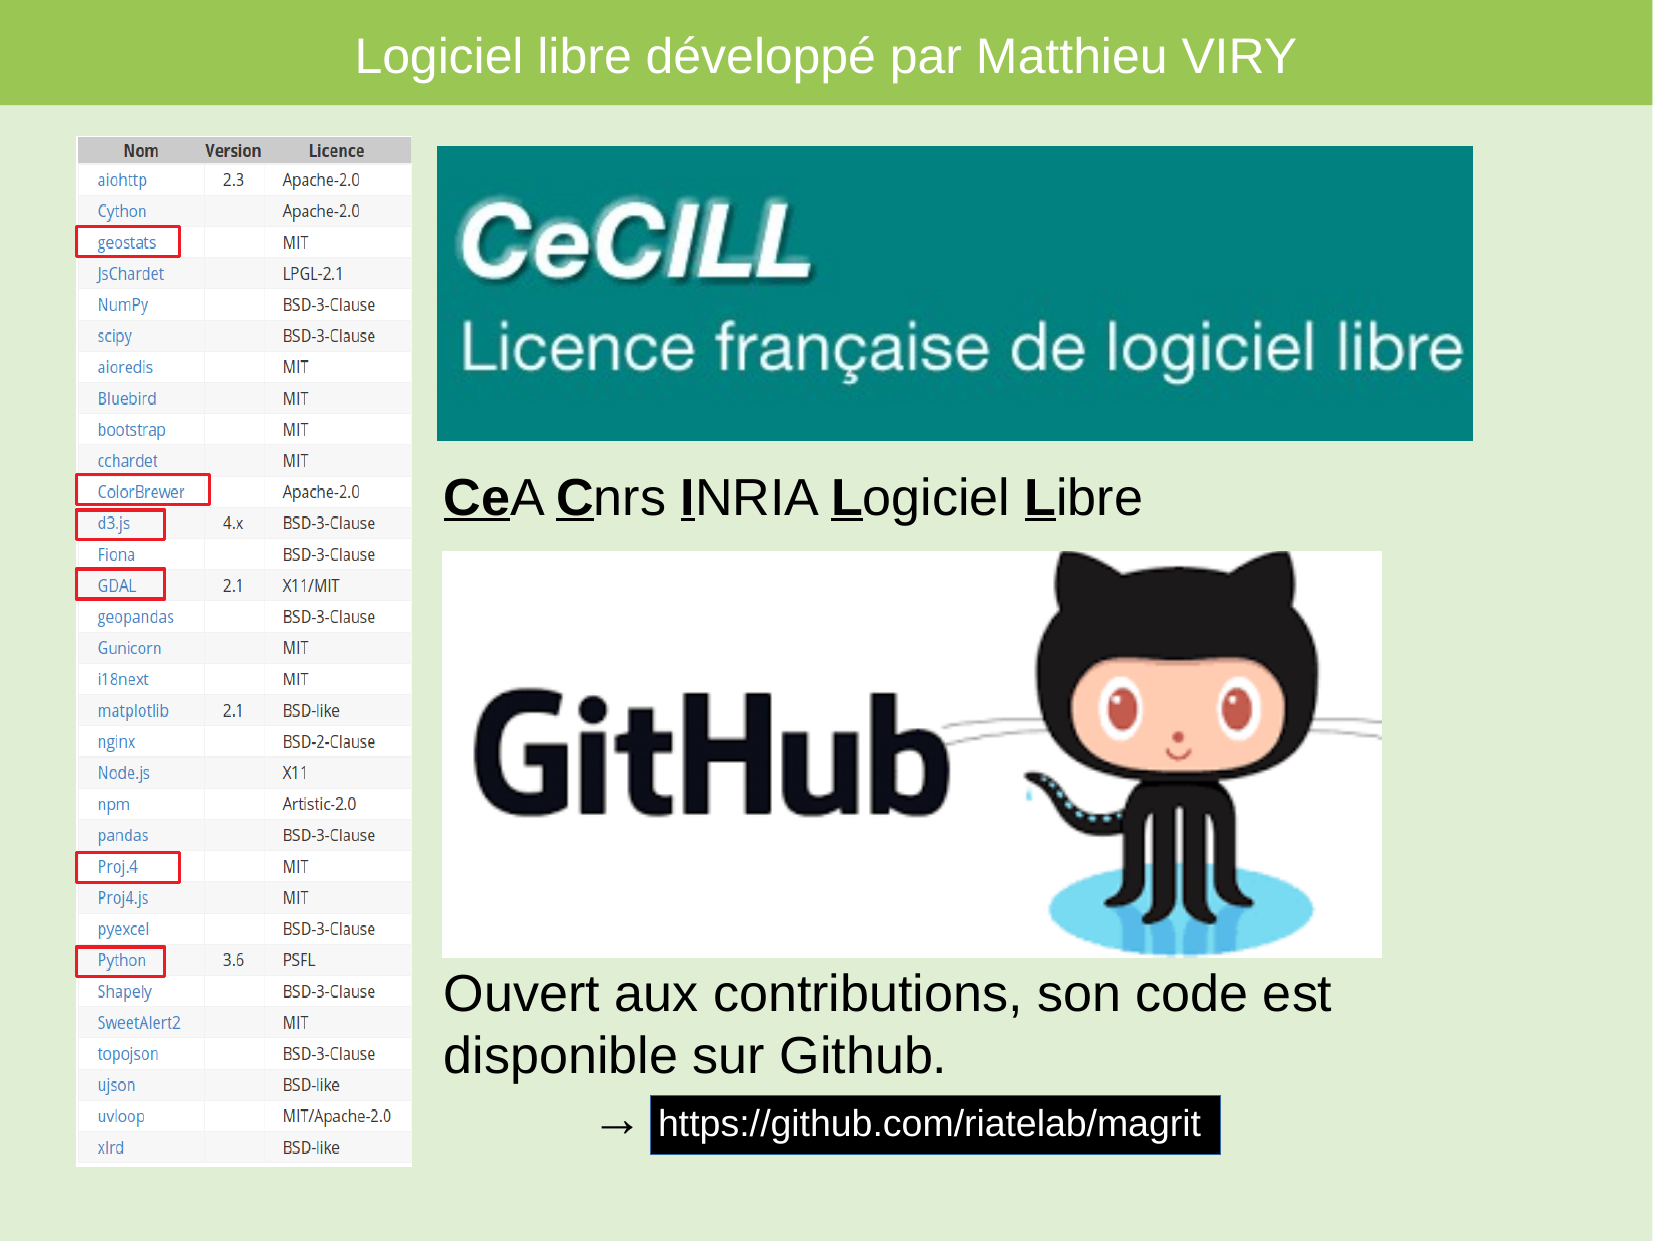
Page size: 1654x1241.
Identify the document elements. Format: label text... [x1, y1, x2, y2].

picture [78, 228, 178, 255]
picture [78, 854, 178, 881]
picture [437, 146, 1473, 441]
picture [78, 949, 163, 975]
picture [78, 571, 163, 597]
text_box [650, 1095, 1221, 1155]
picture [442, 551, 1382, 958]
picture [78, 512, 163, 538]
text_box Logiciel libre développé par Matthieu VIRY [82, 19, 1570, 88]
picture [76, 136, 412, 1167]
picture [78, 476, 208, 503]
text_box CeA Cnrs INRIA Logiciel Libre [412, 462, 1654, 1071]
